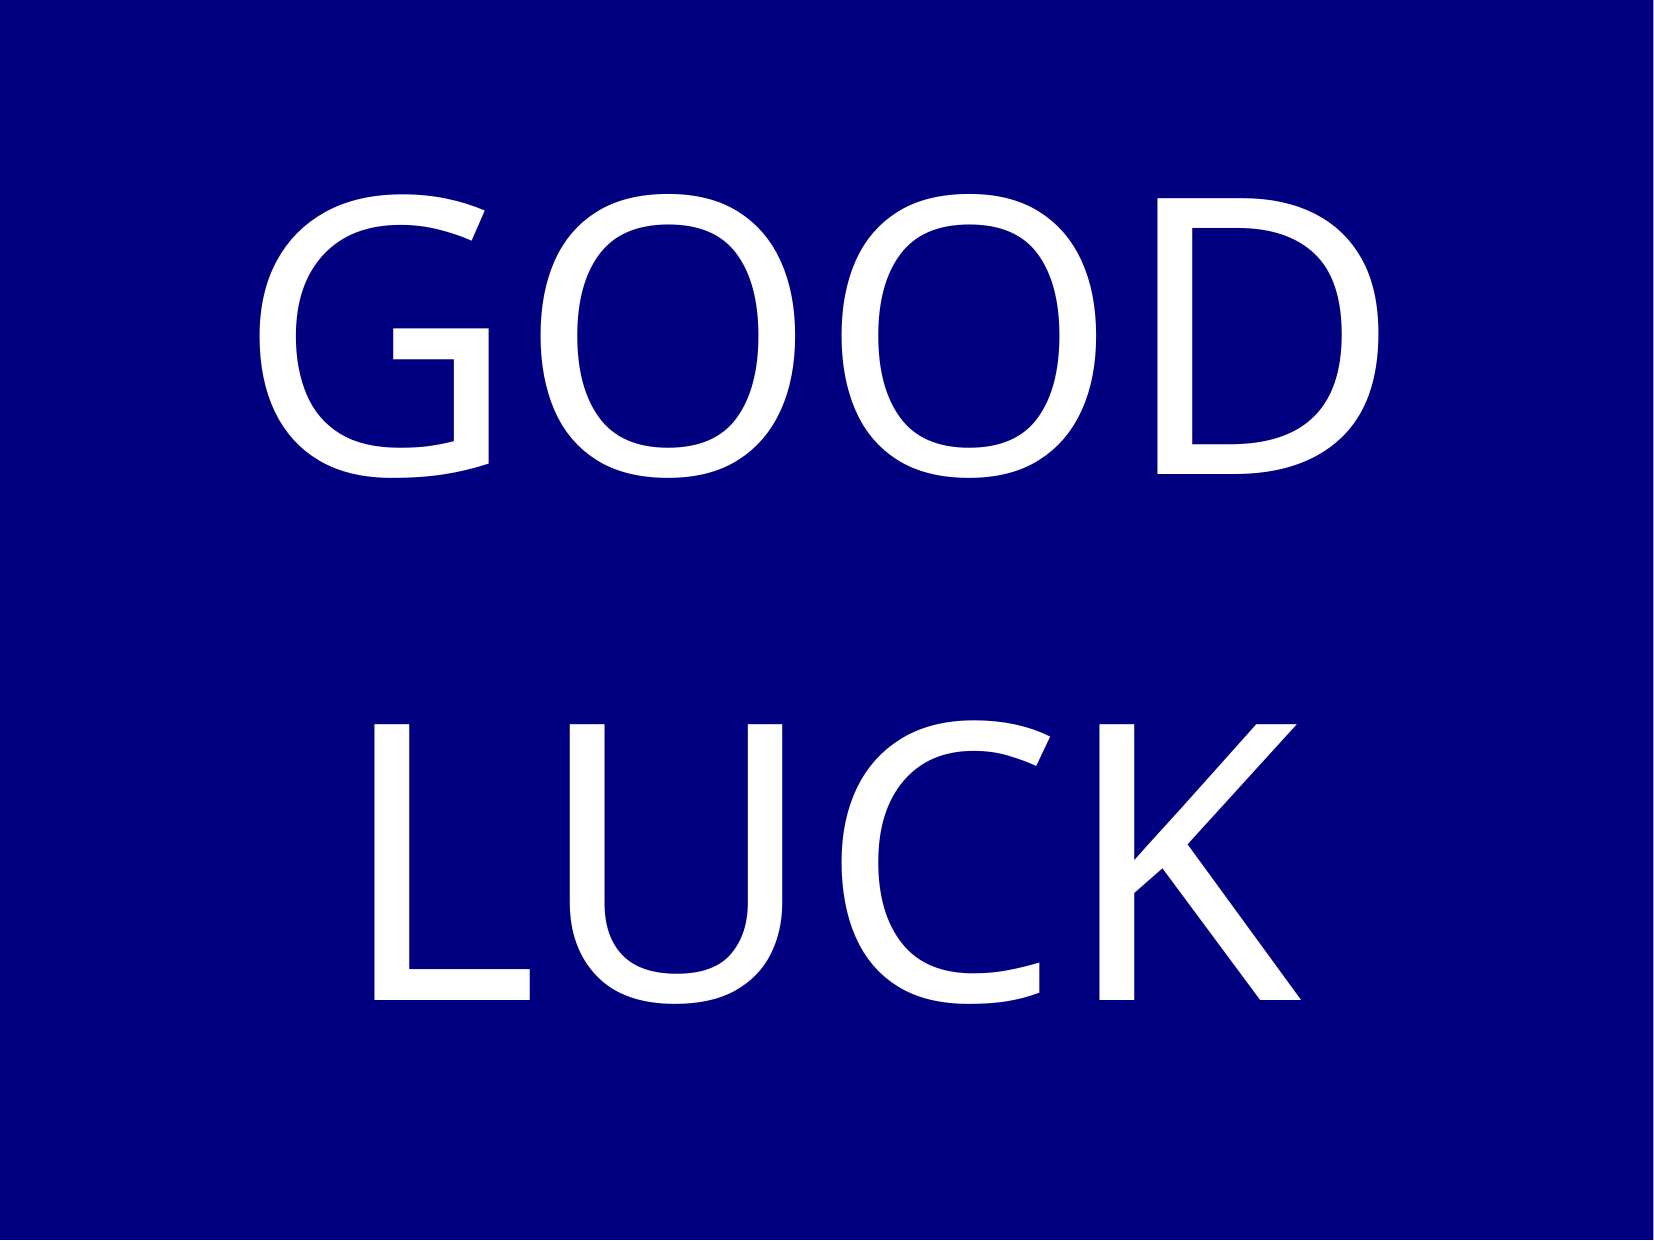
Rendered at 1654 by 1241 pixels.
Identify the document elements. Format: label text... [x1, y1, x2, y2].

text_box GOOD LUCK [110, 35, 1529, 1140]
